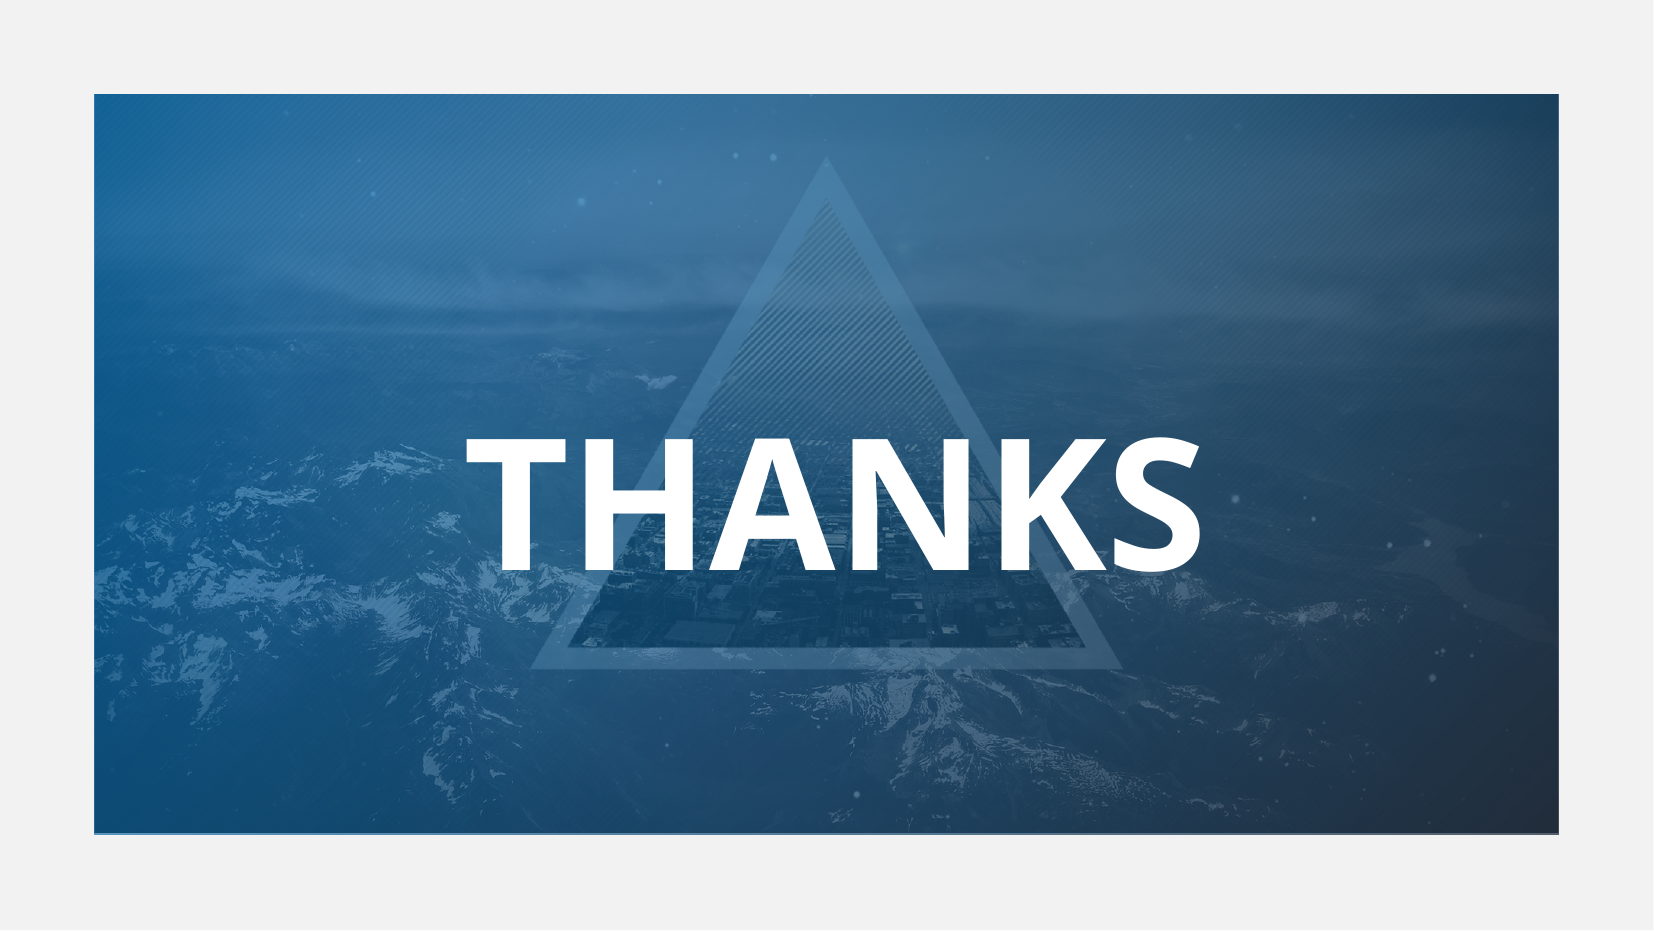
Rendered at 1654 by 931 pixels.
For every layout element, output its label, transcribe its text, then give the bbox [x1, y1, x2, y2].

text_box THANKS [366, 380, 1306, 756]
text_box [94, 94, 1559, 835]
